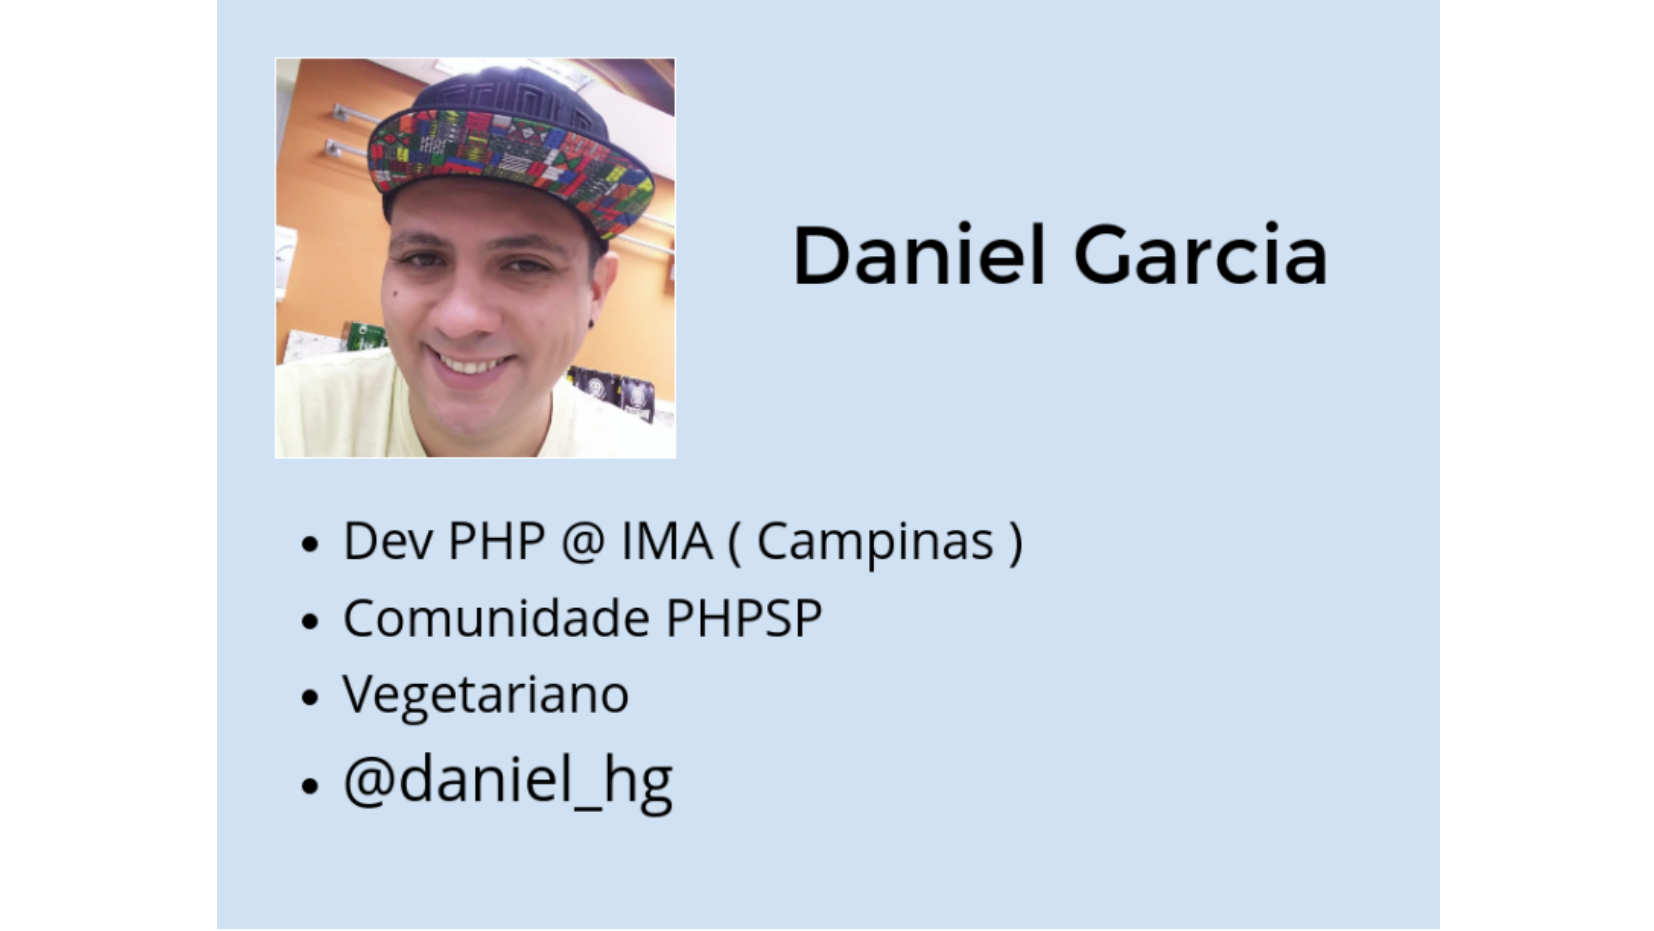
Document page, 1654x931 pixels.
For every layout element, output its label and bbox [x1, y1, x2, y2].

picture [217, 0, 1440, 930]
